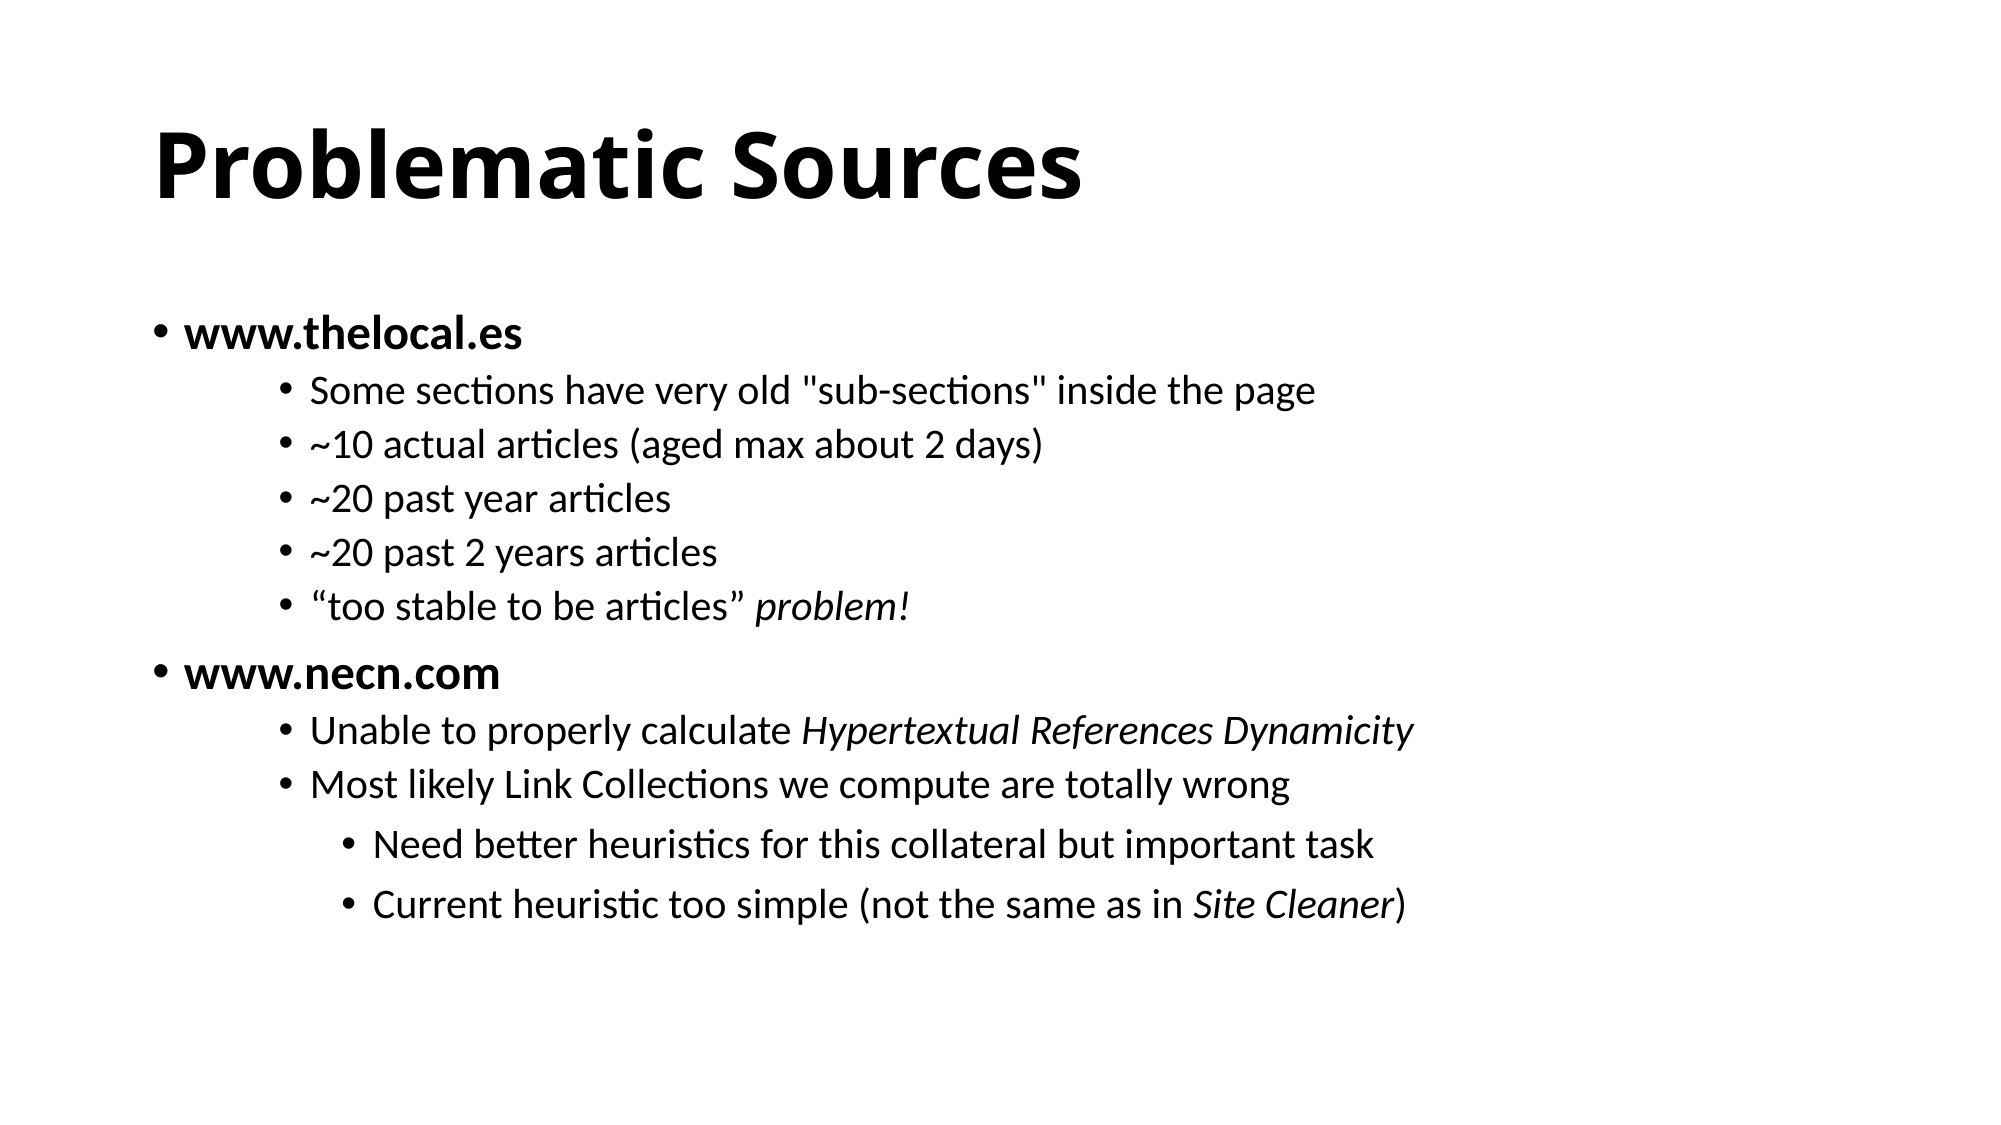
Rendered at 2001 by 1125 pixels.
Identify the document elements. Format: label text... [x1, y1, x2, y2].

title Problematic Sources [137, 59, 1863, 278]
list www.thelocal.es Some sections have very old "sub-sections" inside the page ~10 actual articles (aged max about 2 days) ~20 past year articles ~20 past 2 years articles “too stable to be articles” problem! www.necn.com Unable to properly calculate Hypertextual References Dynamicity Most likely Link Collections we compute are totally wrong Need better heuristics for this collateral but important task Current heuristic too simple (not the same as in Site Cleaner) [137, 299, 1863, 1014]
